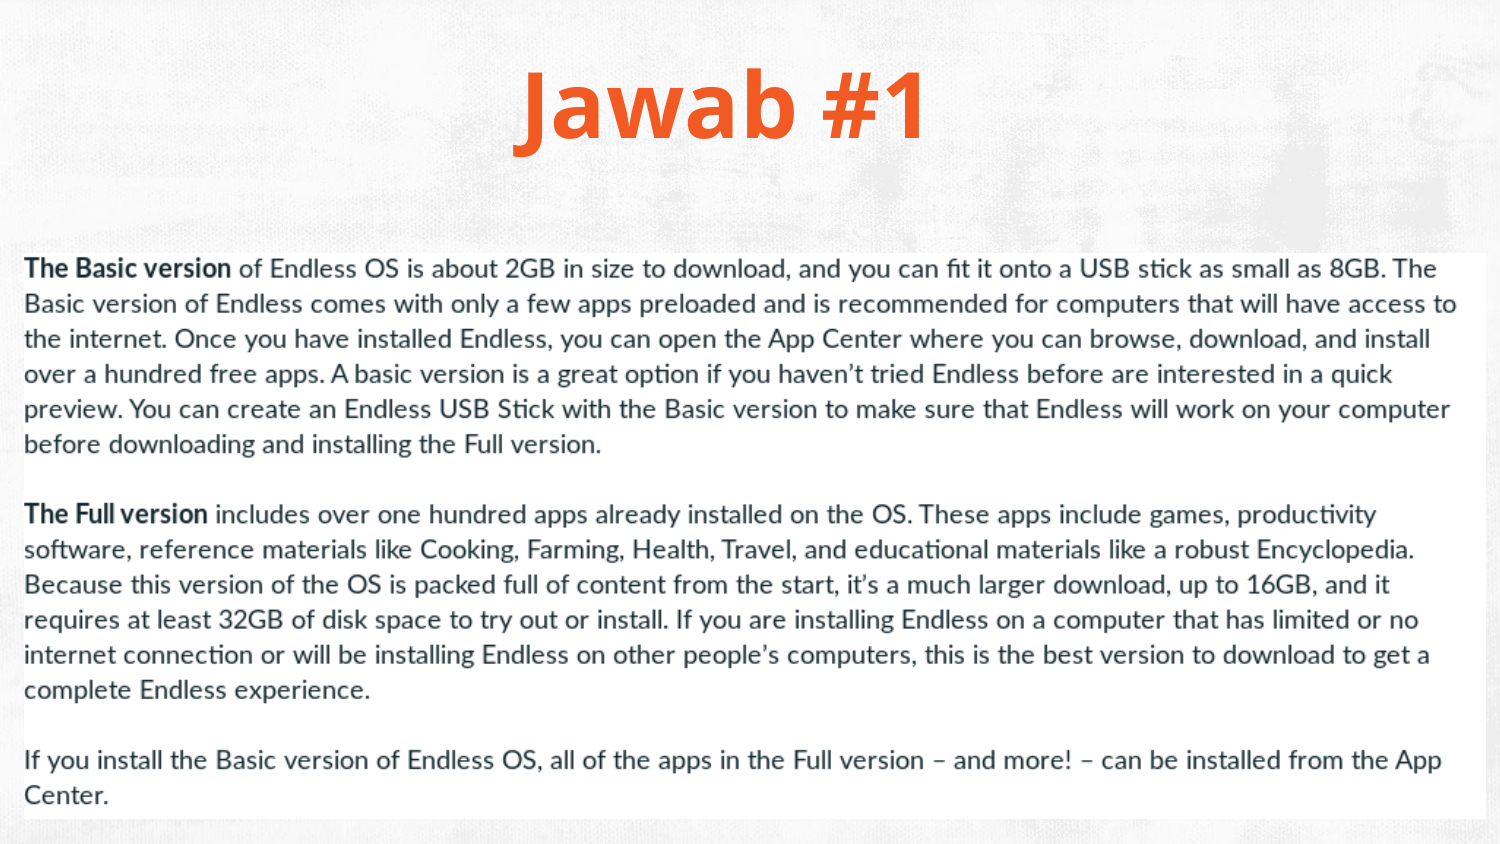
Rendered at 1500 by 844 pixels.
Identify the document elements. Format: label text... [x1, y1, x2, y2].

title Jawab #1 [67, 86, 1388, 253]
picture [0, 0, 1500, 844]
